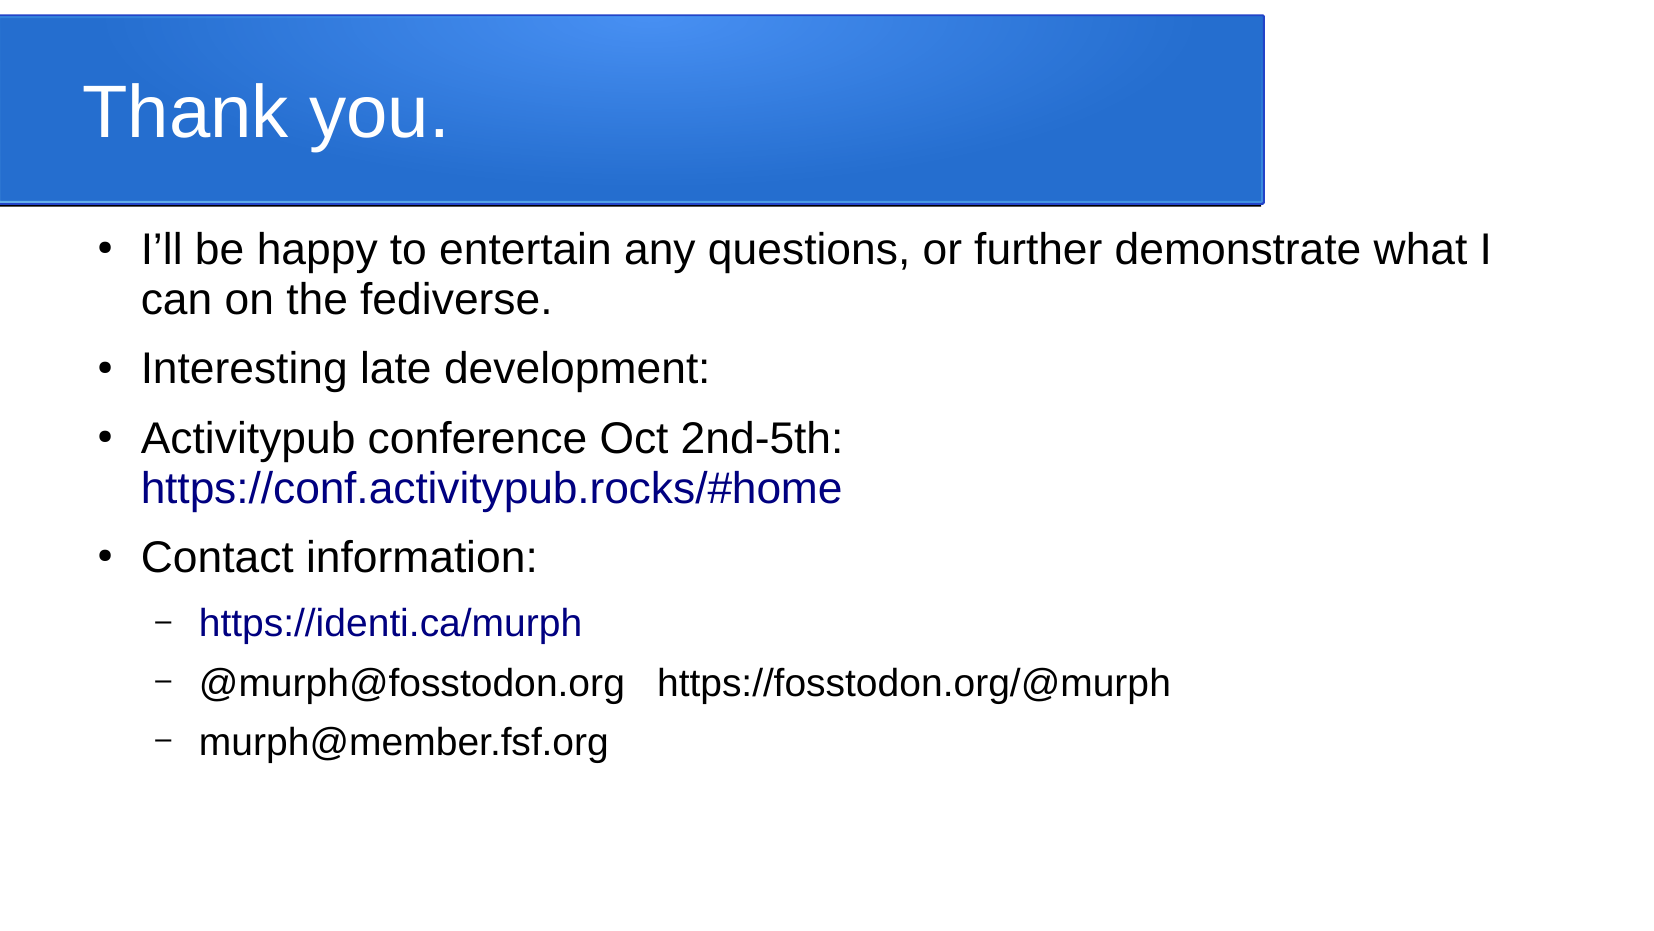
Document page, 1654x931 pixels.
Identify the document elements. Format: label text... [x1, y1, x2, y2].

title Thank you. [82, 35, 1235, 189]
list I’ll be happy to entertain any questions, or further demonstrate what I can on the fediverse. Interesting late development: Activitypub conference Oct 2nd-5th: https://conf.activitypub.rocks/#home Contact information: https://identi.ca/murph @murph@fosstodon.org https://fosstodon.org/@murph murph@member.fsf.org [82, 224, 1571, 764]
